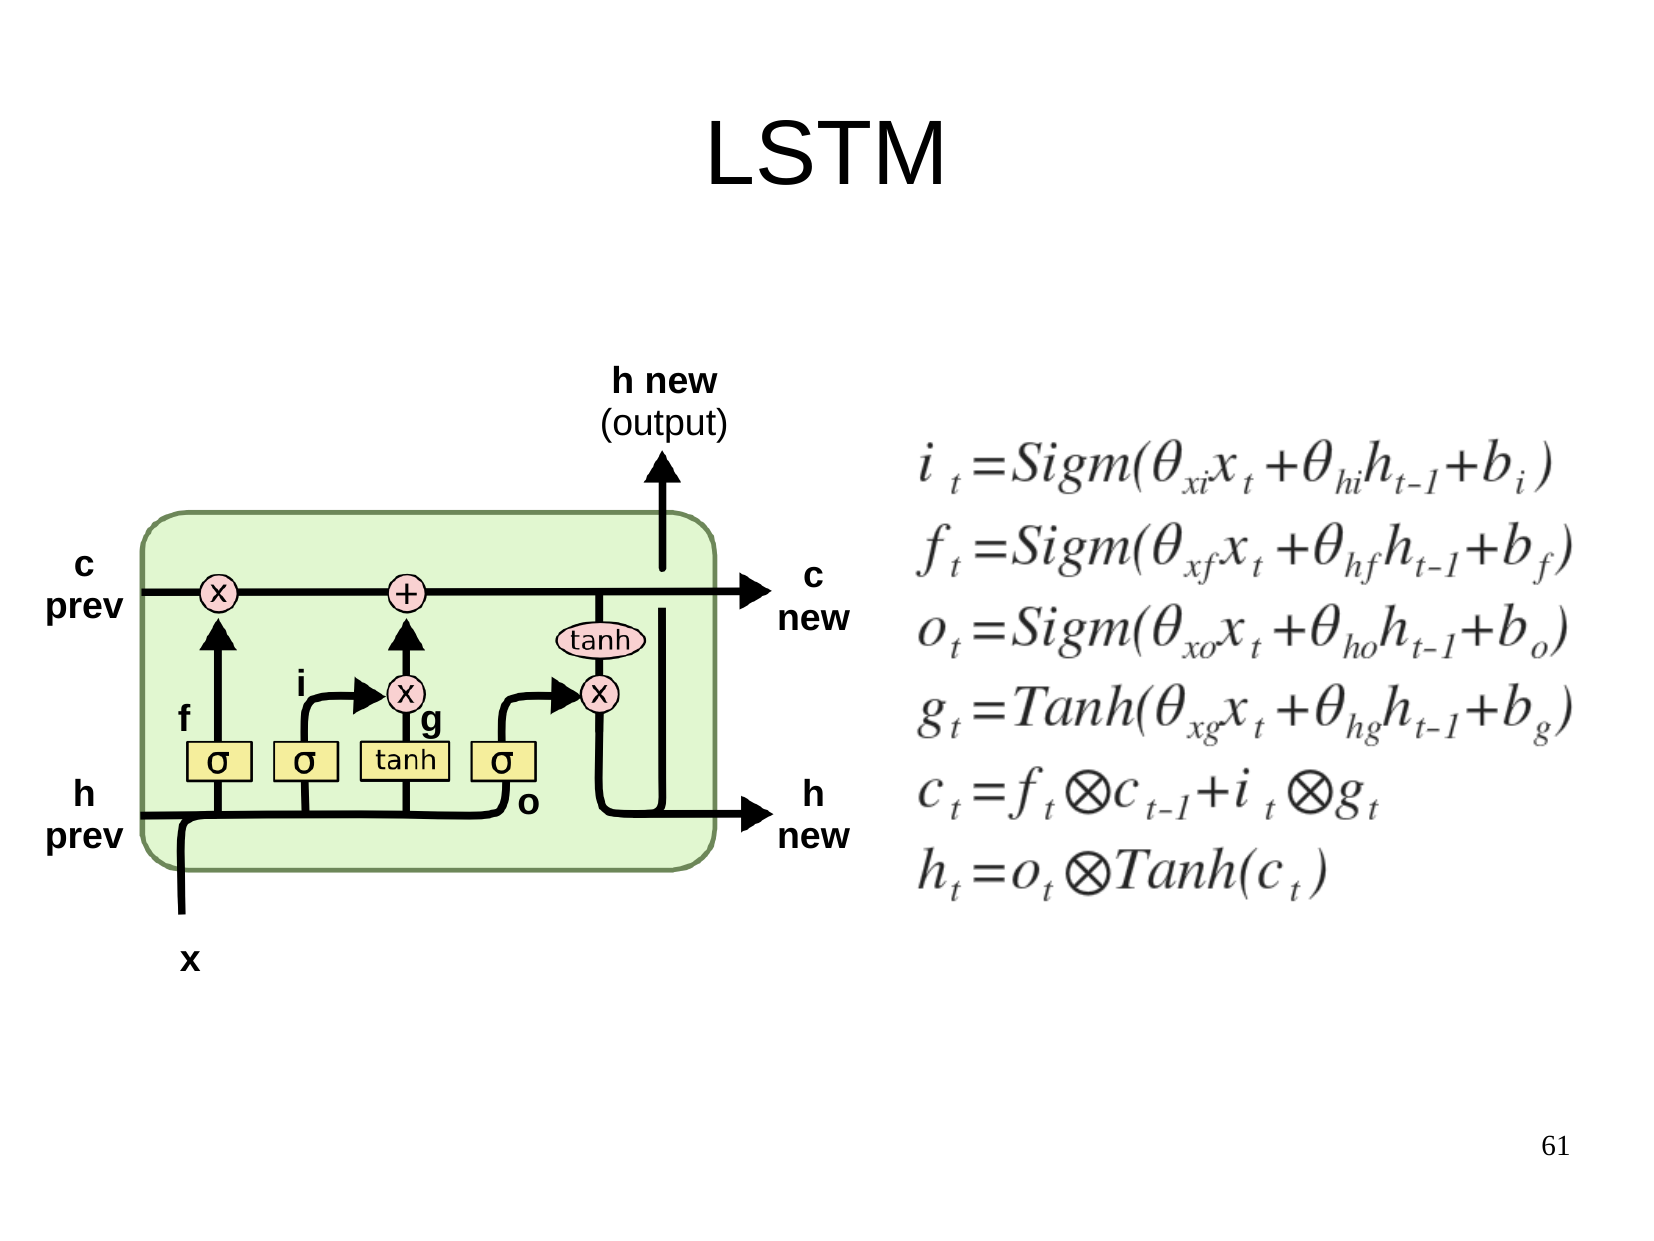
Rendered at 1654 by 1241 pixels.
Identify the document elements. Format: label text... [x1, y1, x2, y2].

picture [57, 387, 809, 971]
text_box h prev [30, 765, 139, 864]
text_box f [163, 690, 194, 747]
picture [908, 430, 1584, 989]
title LSTM [82, 49, 1571, 257]
text_box h new [762, 765, 865, 906]
text_box o [502, 772, 533, 830]
text_box h new (output) [585, 351, 744, 451]
text_box g [405, 690, 436, 747]
text_box x [165, 930, 216, 987]
text_box c prev [30, 534, 139, 634]
text_box i [281, 654, 312, 712]
text_box c new [762, 546, 865, 688]
